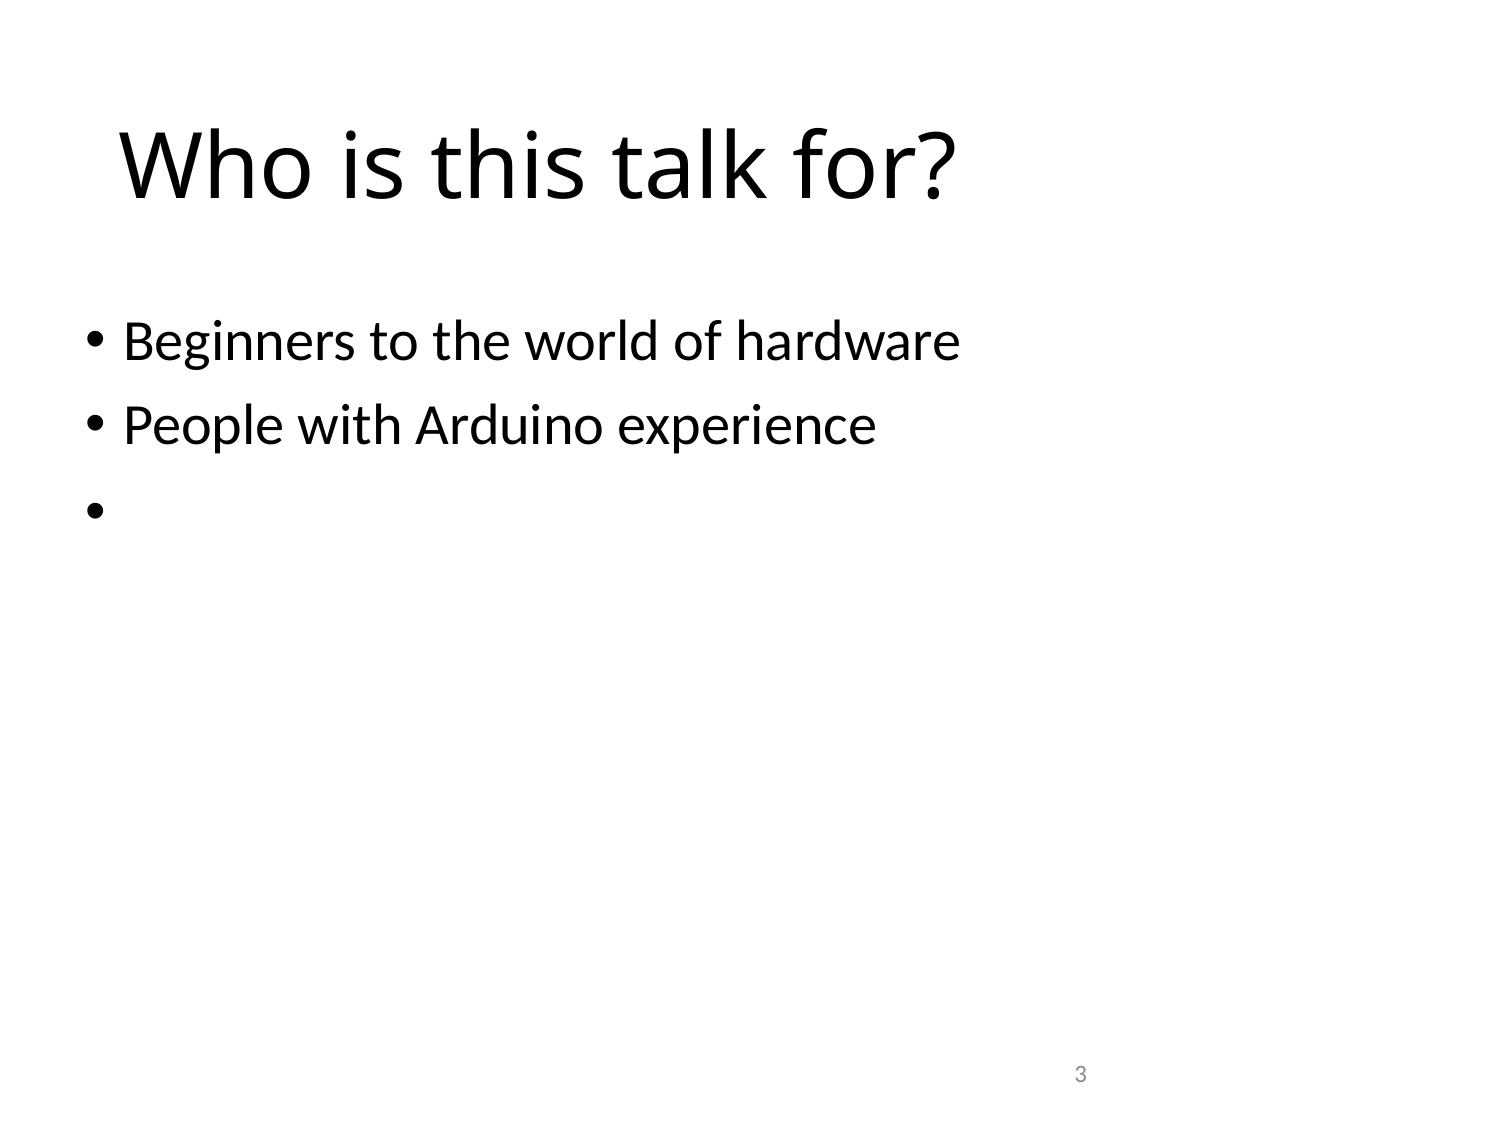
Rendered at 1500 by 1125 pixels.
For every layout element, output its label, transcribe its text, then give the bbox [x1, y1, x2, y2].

text_box 3 [1059, 1042, 1397, 1103]
list Beginners to the world of hardware People with Arduino experience [70, 303, 1430, 1017]
title Who is this talk for? [103, 59, 1397, 278]
